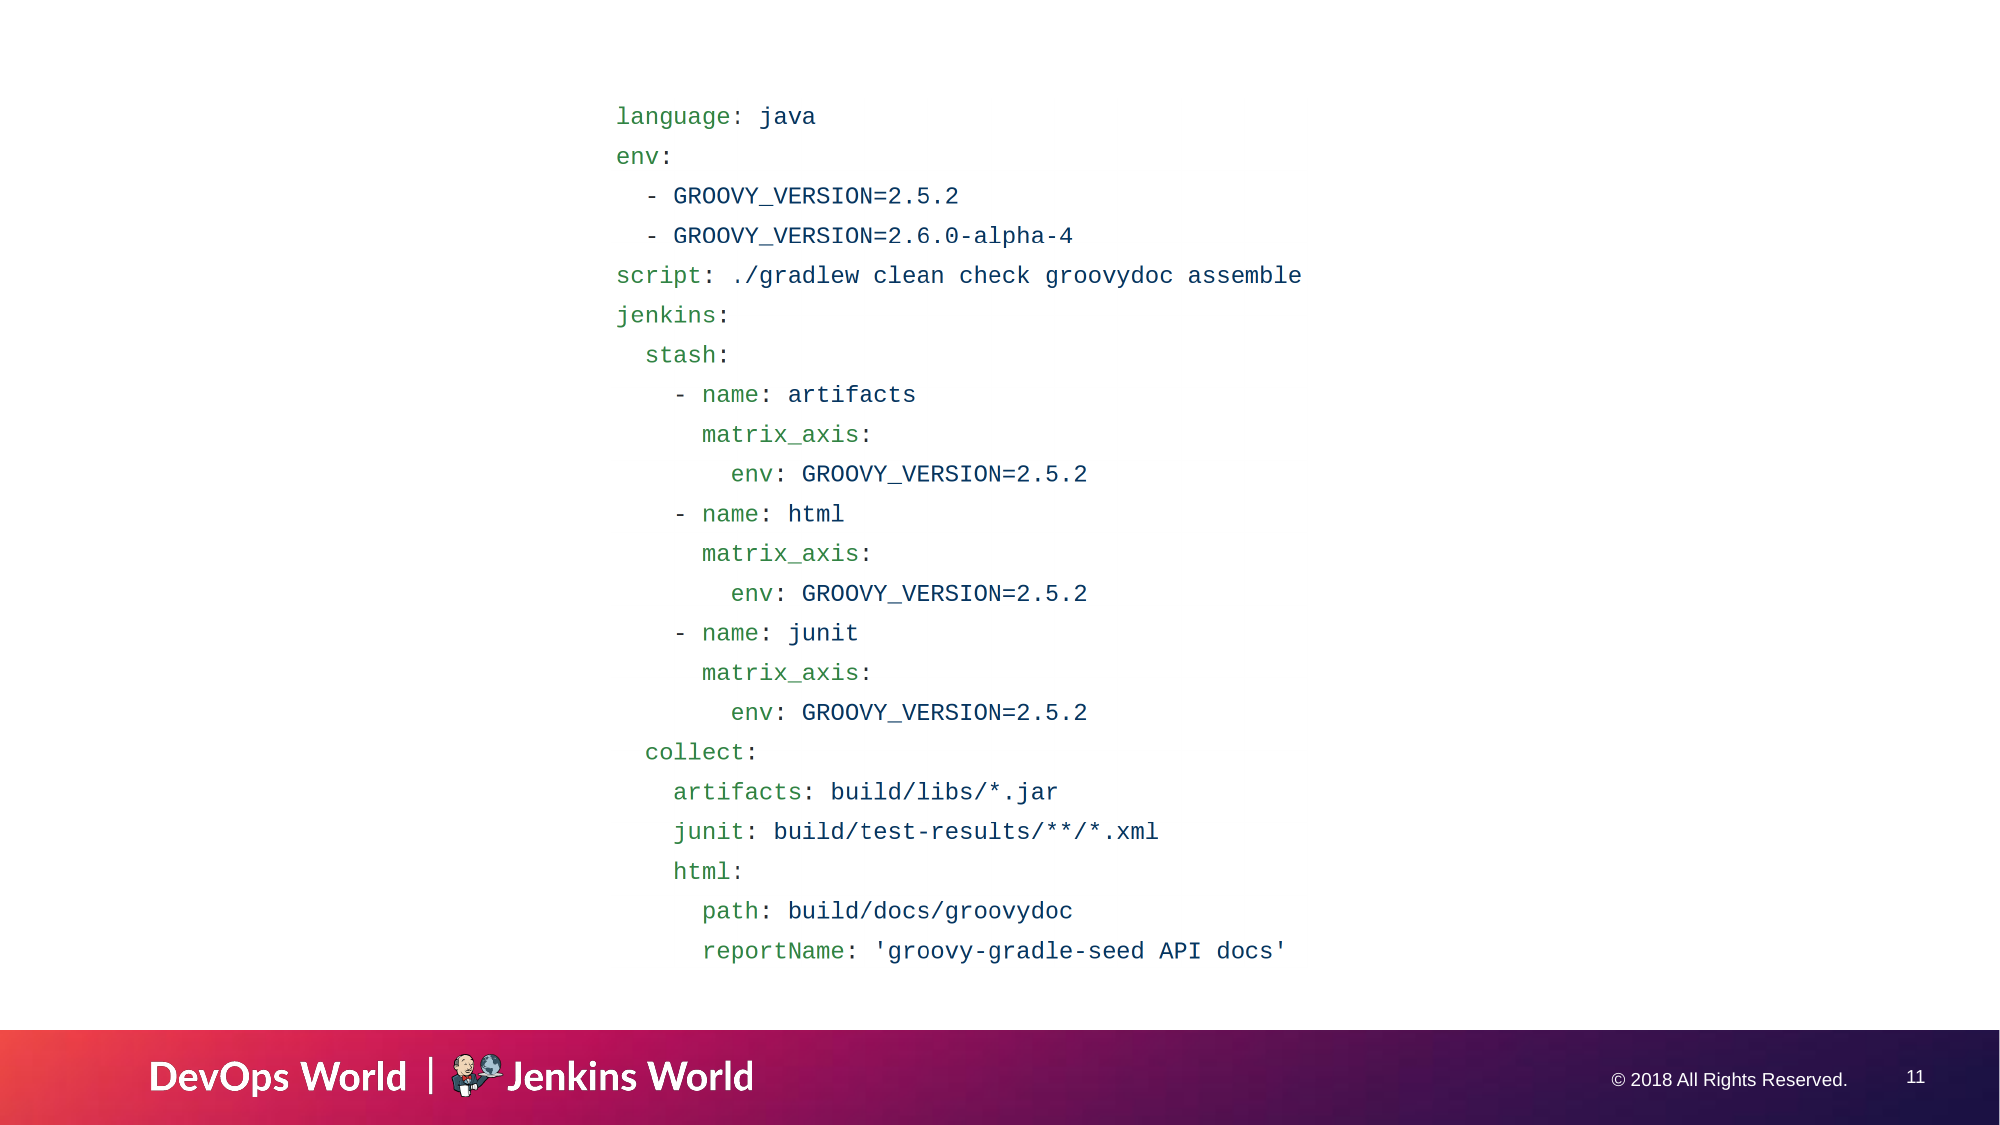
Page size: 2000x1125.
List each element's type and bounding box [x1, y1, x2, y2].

picture [611, 98, 1308, 968]
picture [0, 1030, 2000, 1125]
